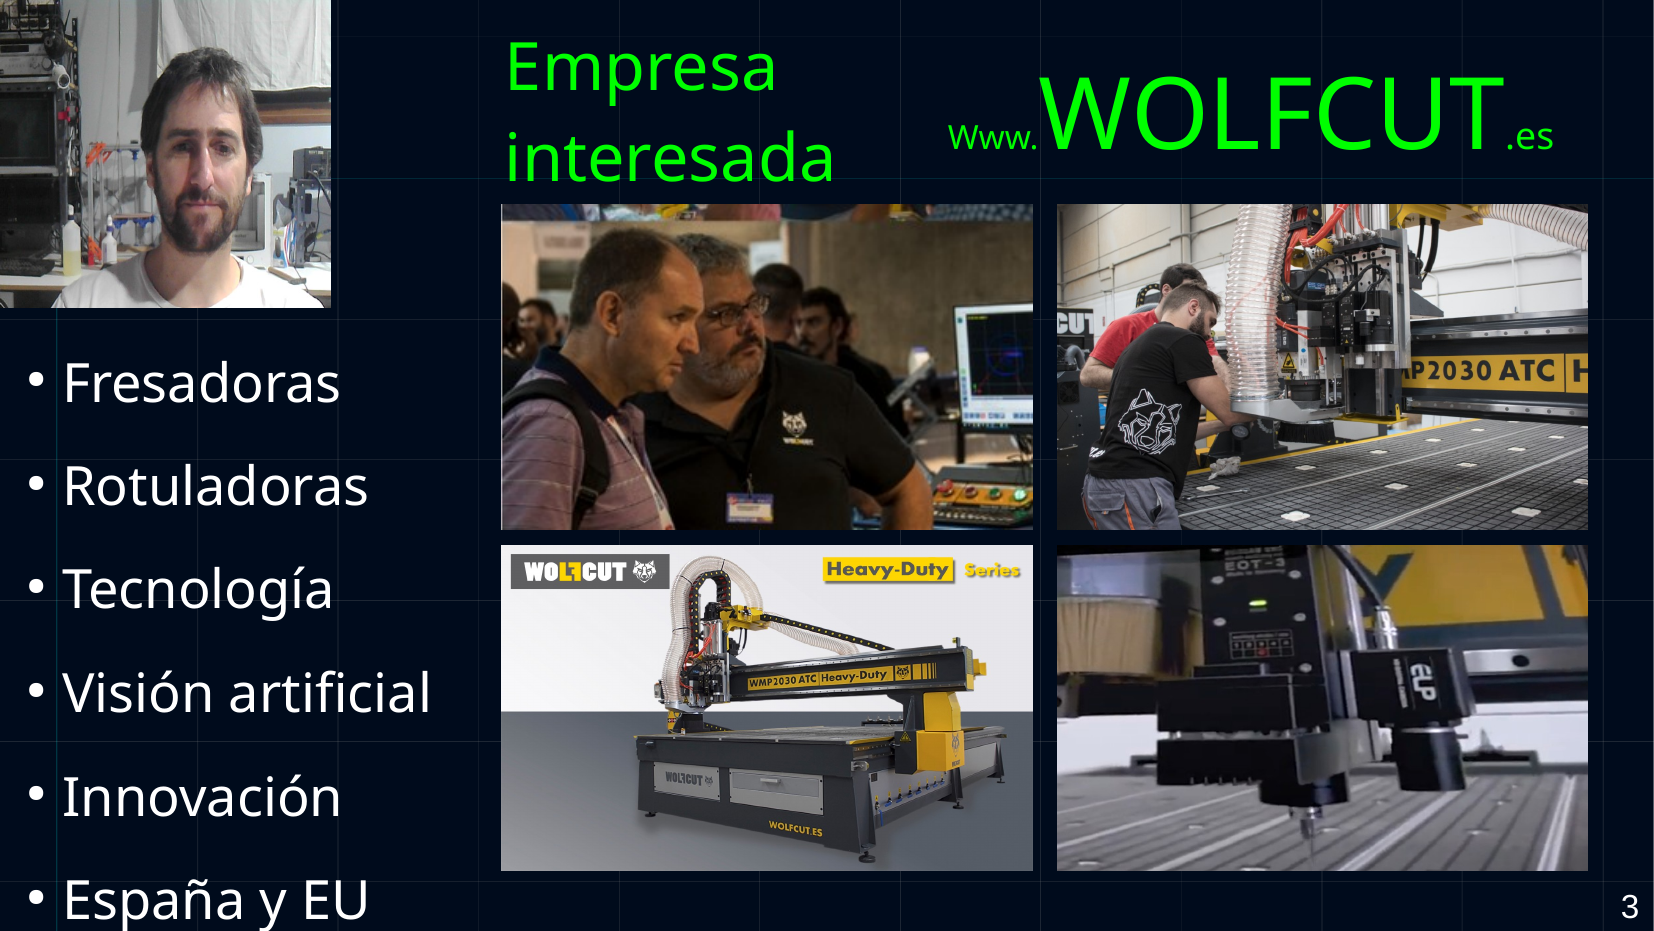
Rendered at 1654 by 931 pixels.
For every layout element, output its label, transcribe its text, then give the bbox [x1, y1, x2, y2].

text_box Empresa interesada [490, 11, 1028, 194]
picture [0, 0, 1654, 931]
text_box Fresadoras Rotuladoras Tecnología Visión artificial Innovación España y EU [11, 336, 497, 931]
text_box <number> [1606, 880, 1654, 931]
text_box Www.WOLFCUT.es [1028, 35, 1573, 176]
